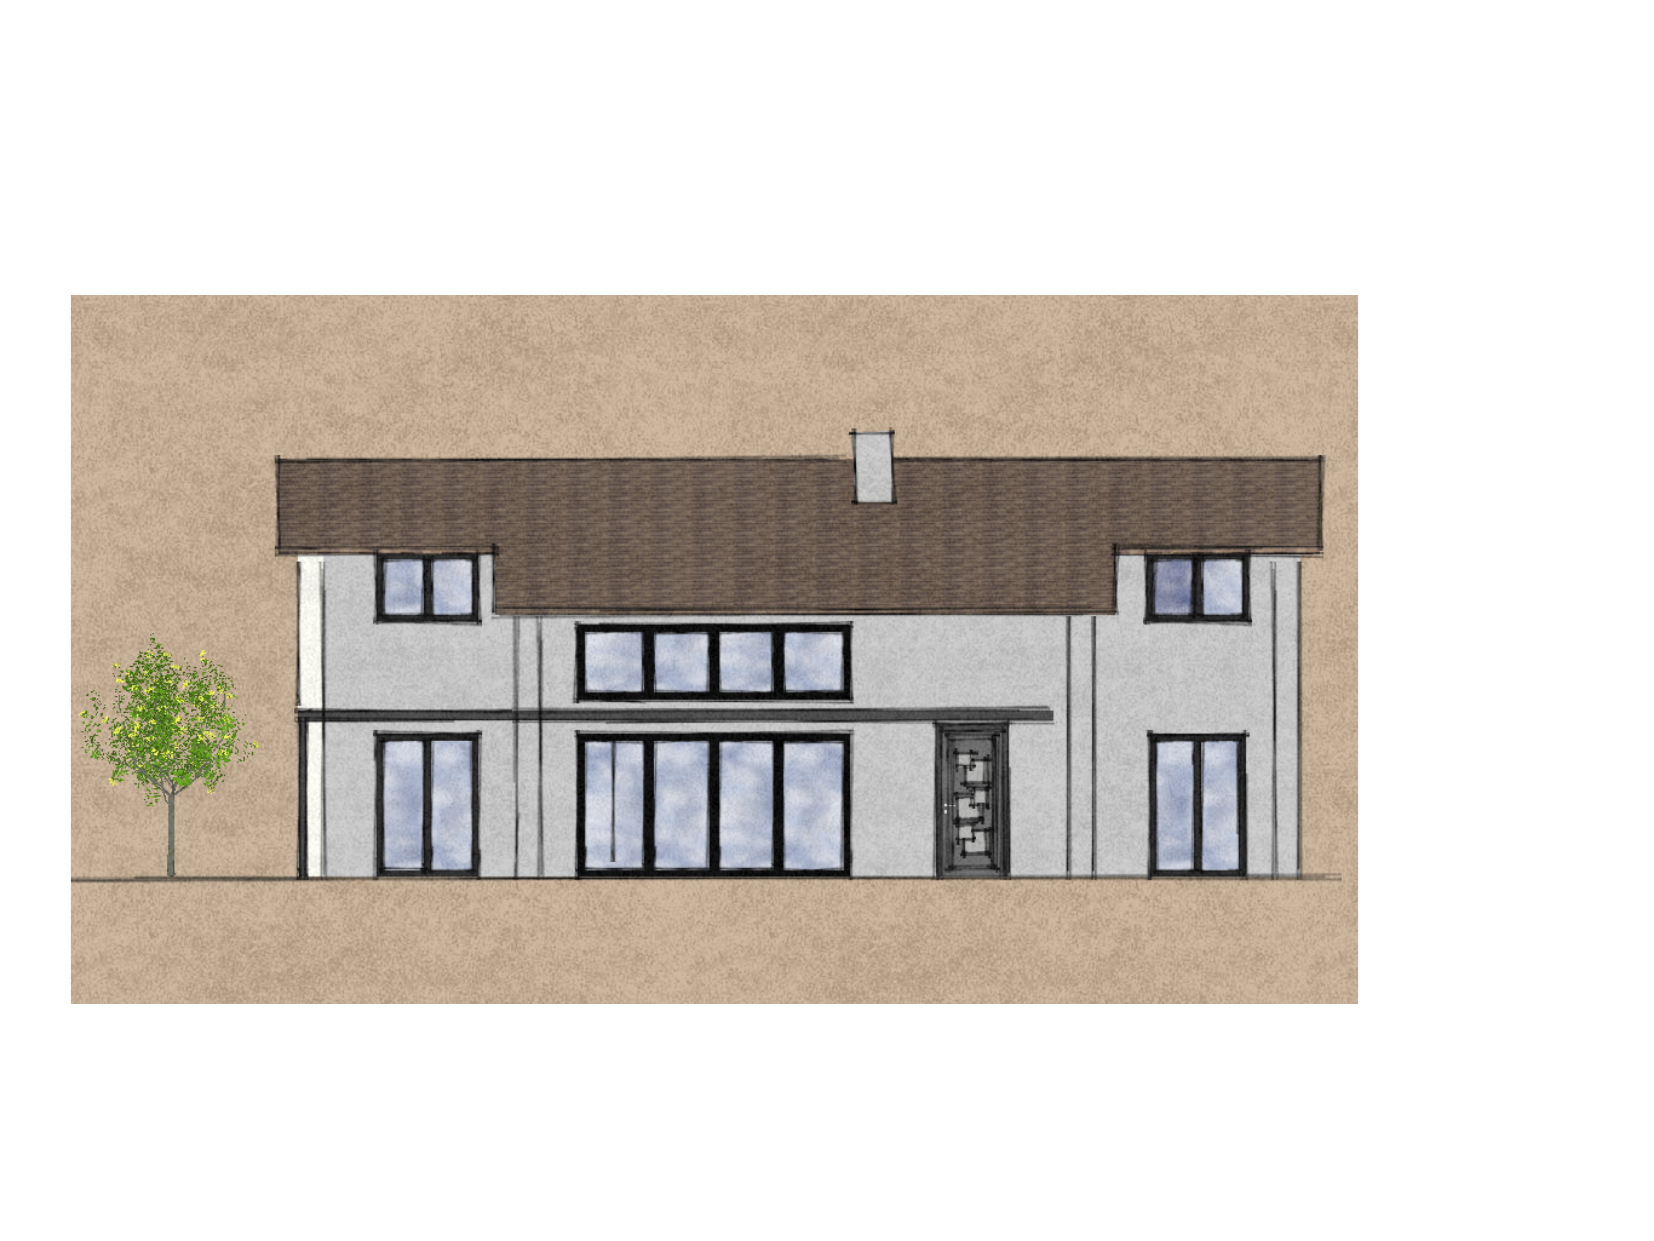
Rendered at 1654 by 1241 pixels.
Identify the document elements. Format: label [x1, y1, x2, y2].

picture [70, 295, 1359, 1004]
